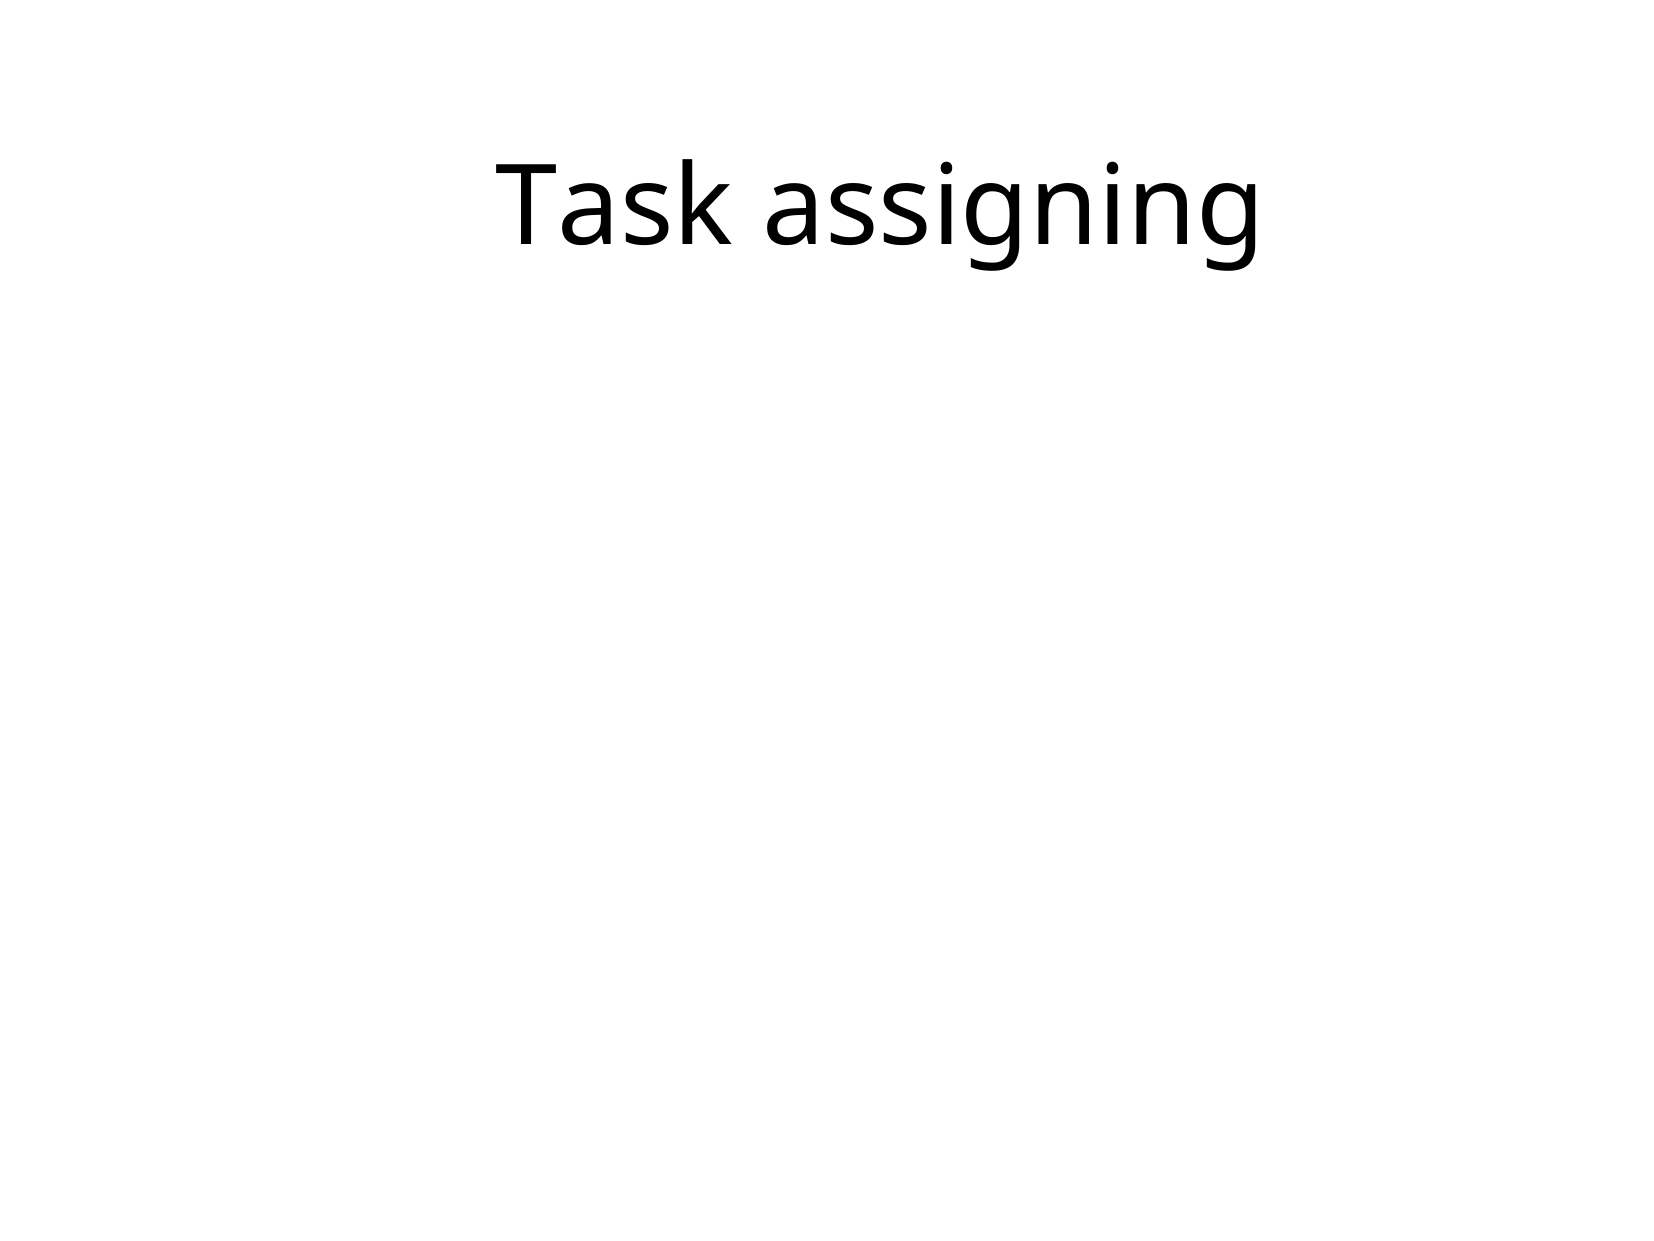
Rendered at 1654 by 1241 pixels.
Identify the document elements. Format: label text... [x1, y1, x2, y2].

text_box [0, 0, 1654, 1241]
text_box Task assigning [495, 125, 1303, 258]
